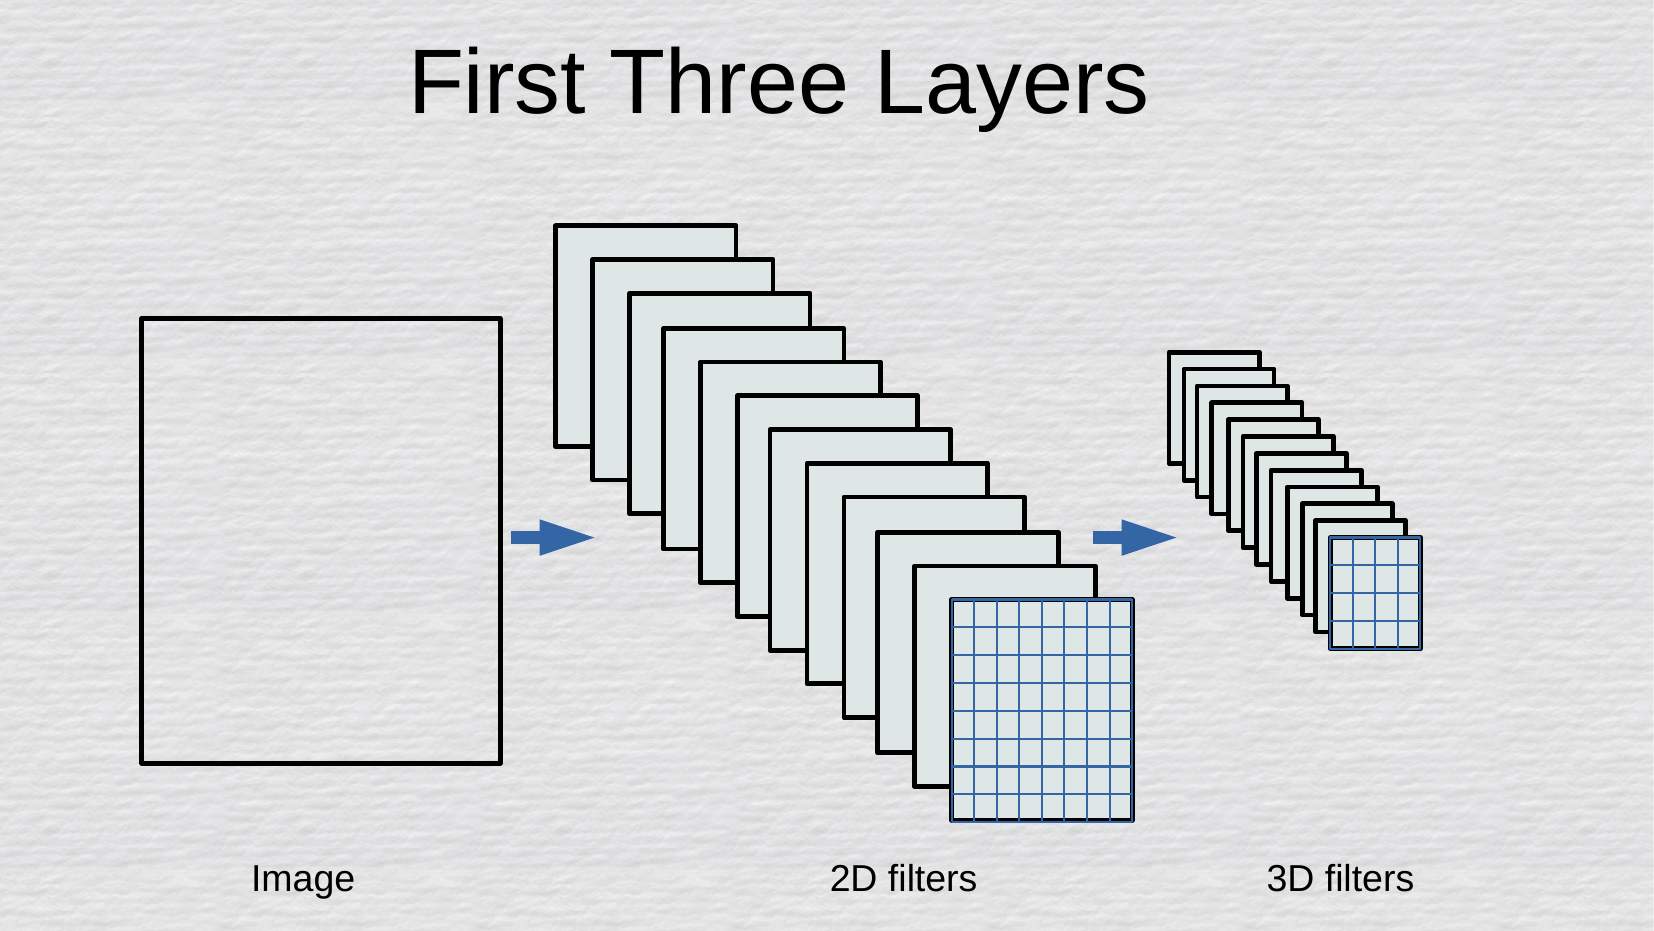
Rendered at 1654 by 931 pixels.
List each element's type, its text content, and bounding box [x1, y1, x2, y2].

text_box [953, 795, 973, 821]
text_box [1111, 768, 1131, 793]
text_box [953, 601, 973, 626]
text_box 3D filters [1251, 850, 1441, 910]
text_box [1354, 594, 1374, 620]
text_box [1111, 684, 1131, 710]
text_box [1020, 740, 1041, 765]
text_box [1020, 628, 1041, 654]
title First Three Layers [307, 0, 1252, 166]
text_box [1376, 594, 1397, 620]
text_box [975, 712, 996, 738]
text_box [975, 601, 996, 626]
text_box [1354, 539, 1374, 564]
text_box [1088, 795, 1109, 821]
text_box [1376, 622, 1397, 648]
text_box [953, 712, 973, 738]
text_box [998, 712, 1018, 738]
text_box [1111, 740, 1131, 765]
text_box [1354, 622, 1374, 648]
text_box [1399, 566, 1419, 592]
text_box [1043, 795, 1063, 821]
text_box [1020, 712, 1041, 738]
text_box [1088, 628, 1109, 654]
text_box [1088, 656, 1109, 682]
text_box [998, 740, 1018, 765]
text_box [1331, 566, 1352, 592]
text_box [1043, 740, 1063, 765]
text_box [975, 740, 996, 765]
text_box [1088, 712, 1109, 738]
text_box [998, 628, 1018, 654]
text_box [1065, 684, 1086, 710]
text_box [975, 768, 996, 793]
text_box [1399, 539, 1419, 564]
text_box [1043, 768, 1063, 793]
text_box [1169, 352, 1406, 632]
text_box [998, 684, 1018, 710]
text_box [998, 795, 1018, 821]
text_box [953, 656, 973, 682]
text_box [998, 656, 1018, 682]
text_box [1065, 740, 1086, 765]
text_box [1399, 594, 1419, 620]
text_box [975, 795, 996, 821]
text_box [1088, 601, 1109, 626]
text_box [1020, 601, 1041, 626]
text_box [1331, 622, 1352, 648]
text_box [1043, 601, 1063, 626]
text_box [555, 225, 1096, 787]
text_box [1043, 628, 1063, 654]
text_box [1399, 622, 1419, 648]
text_box [1111, 656, 1131, 682]
text_box [1088, 740, 1109, 765]
text_box [975, 628, 996, 654]
text_box [1020, 684, 1041, 710]
text_box [953, 628, 973, 654]
text_box [1065, 628, 1086, 654]
text_box [998, 601, 1018, 626]
text_box [1043, 712, 1063, 738]
picture [0, 0, 1654, 931]
text_box [1376, 566, 1397, 592]
text_box [1331, 594, 1352, 620]
text_box [1088, 768, 1109, 793]
text_box [1354, 566, 1374, 592]
text_box [1111, 628, 1131, 654]
text_box [1020, 768, 1041, 793]
text_box [998, 768, 1018, 793]
text_box [1111, 795, 1131, 821]
text_box [1111, 712, 1131, 738]
text_box [1376, 539, 1397, 564]
text_box [1111, 601, 1131, 626]
text_box [1043, 656, 1063, 682]
text_box [1088, 684, 1109, 710]
text_box [953, 768, 973, 793]
text_box Image [236, 850, 390, 910]
text_box 2D filters [814, 850, 1004, 910]
text_box [1065, 795, 1086, 821]
text_box [953, 740, 973, 765]
text_box [1065, 656, 1086, 682]
text_box [953, 684, 973, 710]
text_box [1065, 712, 1086, 738]
text_box [1020, 795, 1041, 821]
text_box [1020, 656, 1041, 682]
text_box [1331, 539, 1352, 564]
text_box [975, 656, 996, 682]
text_box [1065, 768, 1086, 793]
text_box [1065, 601, 1086, 626]
text_box [1043, 684, 1063, 710]
text_box [975, 684, 996, 710]
